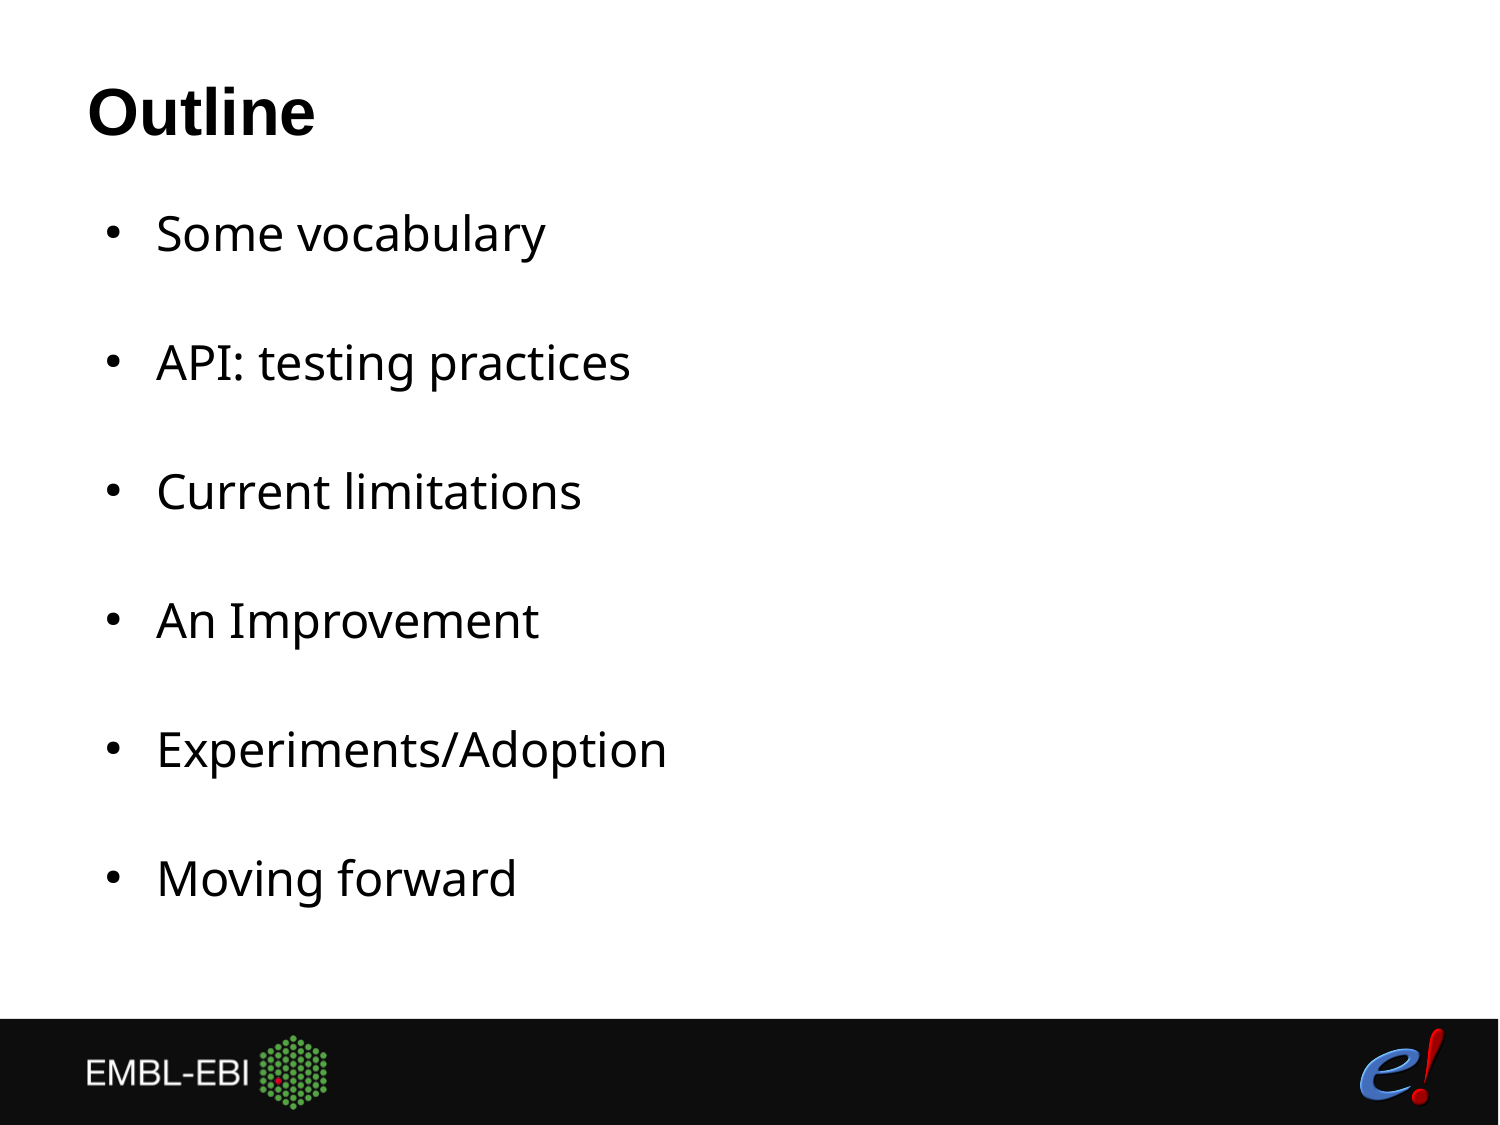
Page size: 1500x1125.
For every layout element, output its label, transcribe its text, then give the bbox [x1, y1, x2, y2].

picture [1357, 1026, 1448, 1112]
title Outline [87, 50, 1425, 175]
list Some vocabulary API: testing practices Current limitations An Improvement Experiments/Adoption Moving forward [87, 200, 1425, 914]
picture [87, 1035, 327, 1110]
